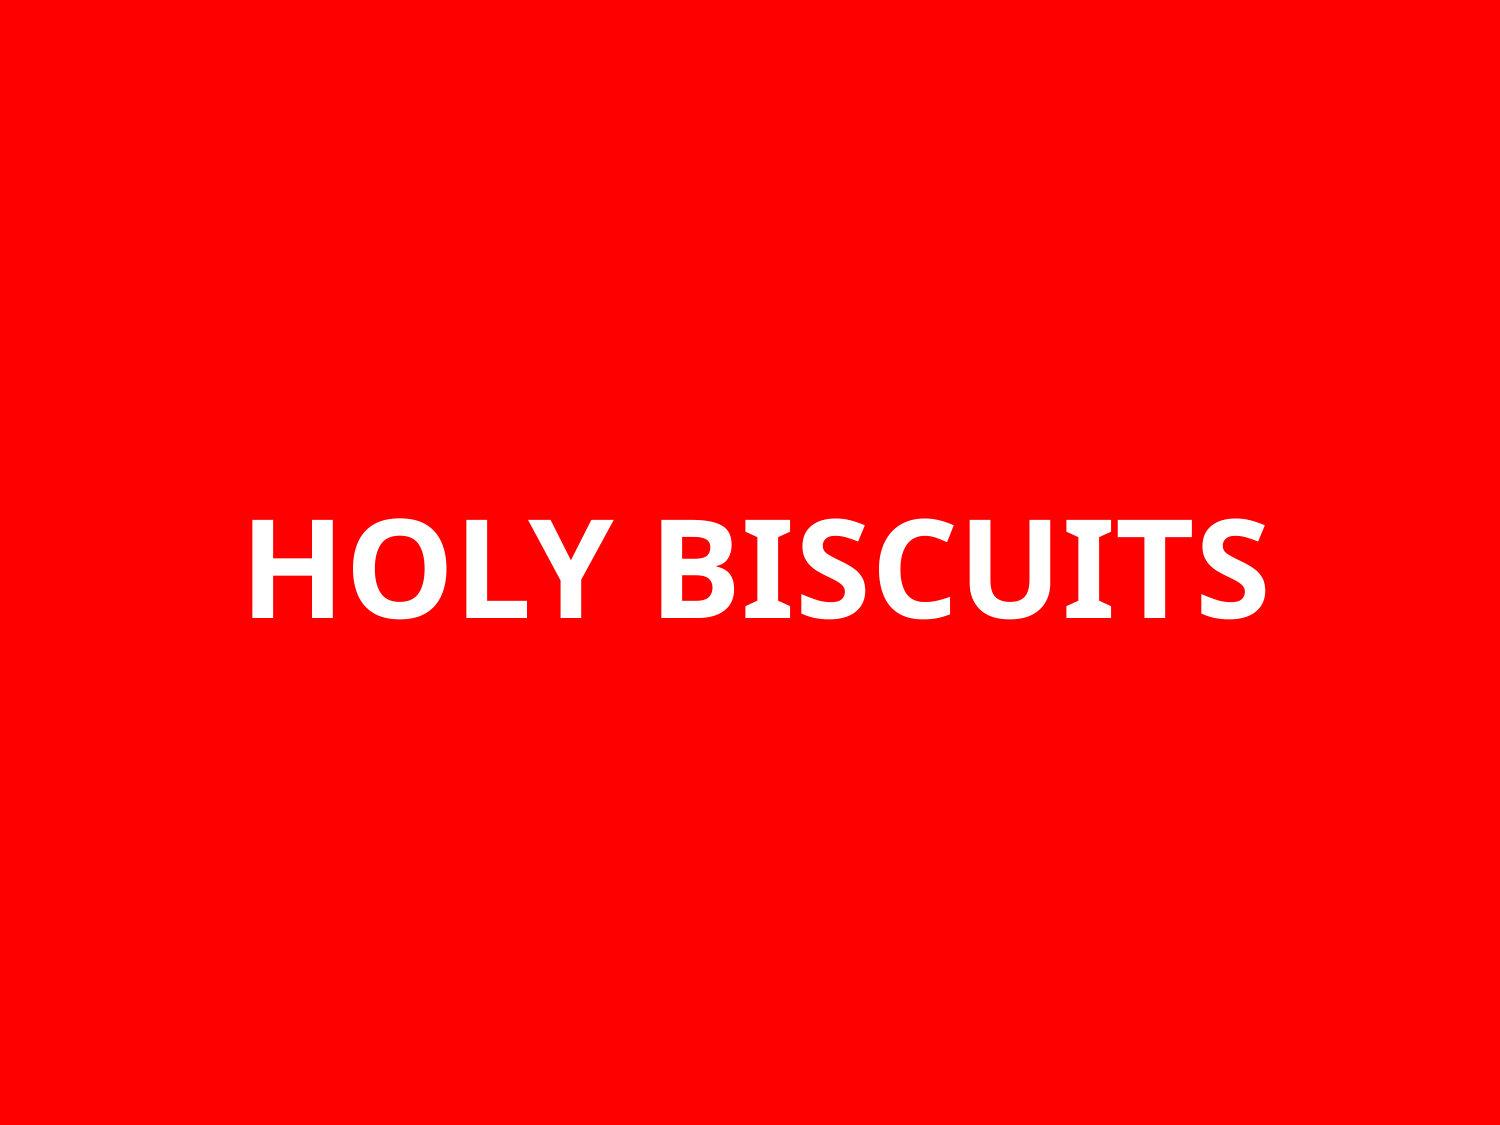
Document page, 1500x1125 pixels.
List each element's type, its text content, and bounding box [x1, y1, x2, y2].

title HOLY BISCUITS [118, 451, 1394, 675]
